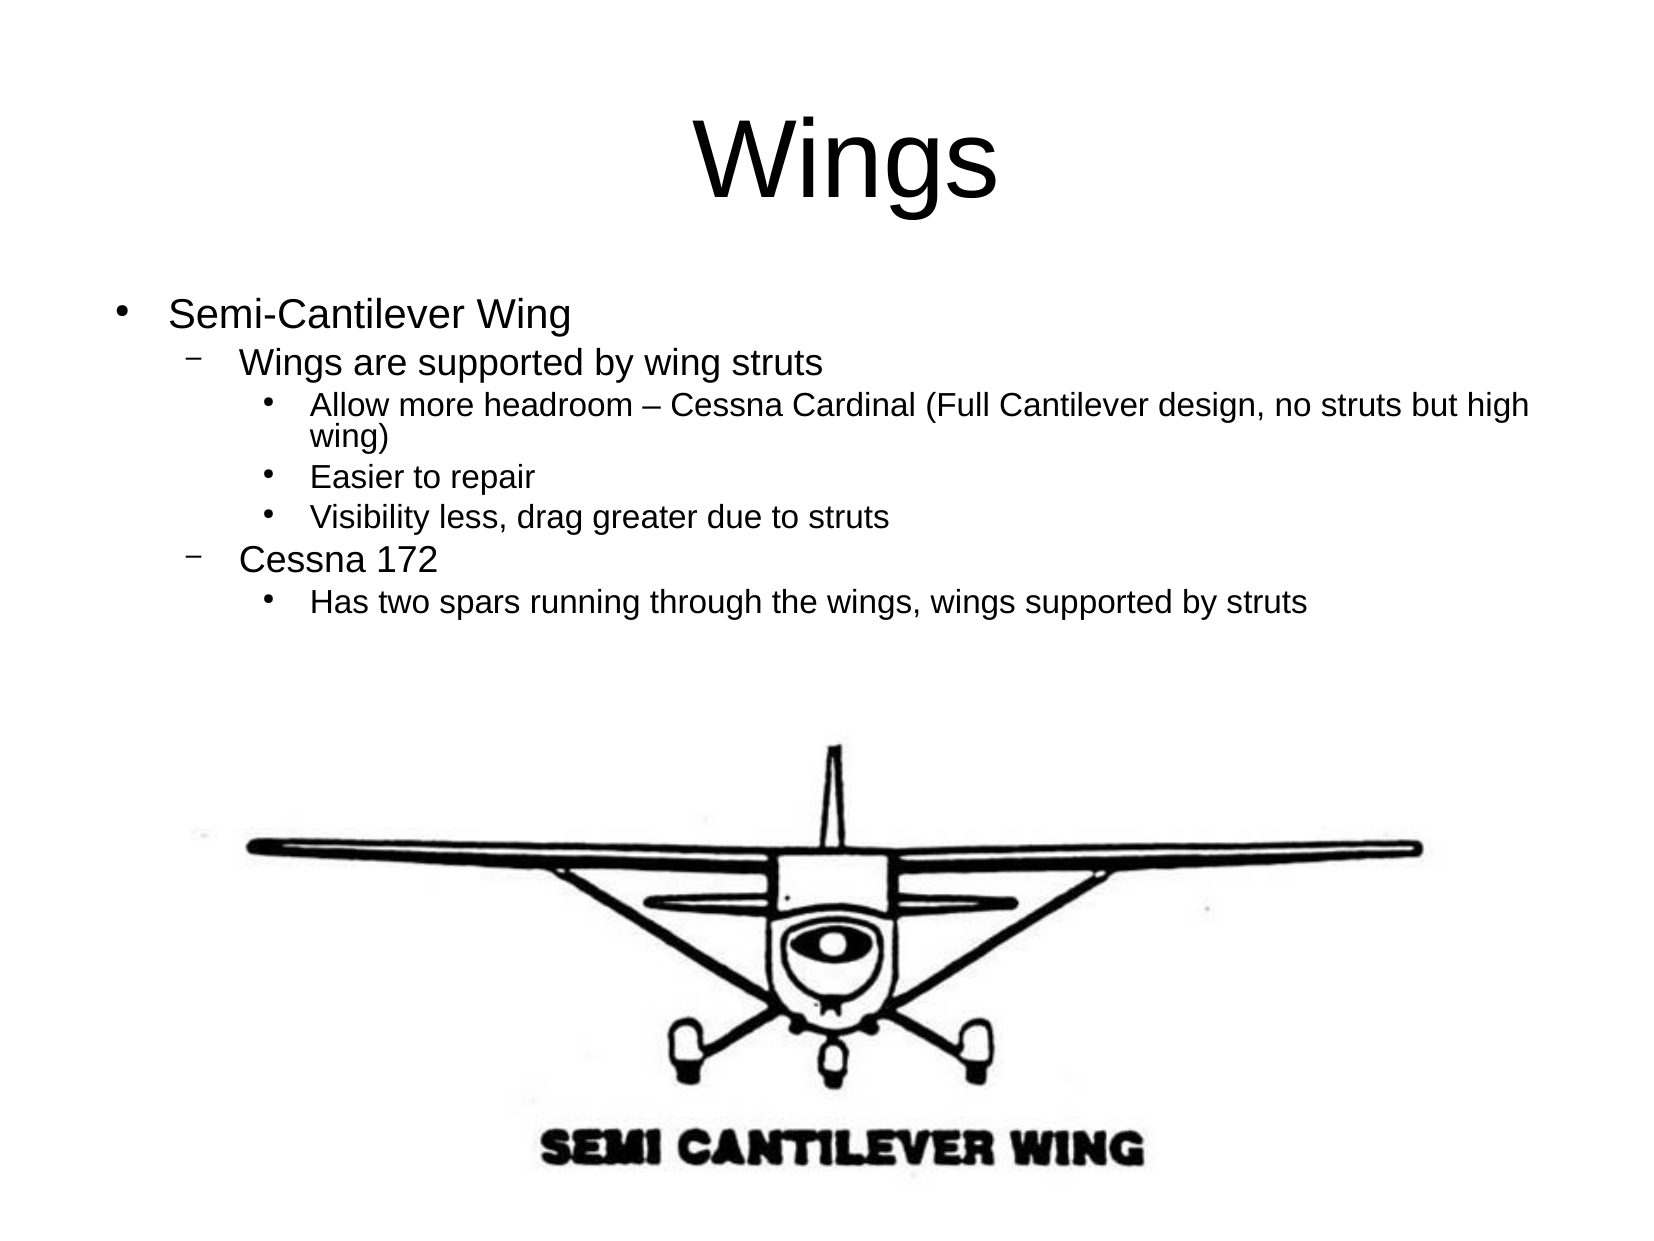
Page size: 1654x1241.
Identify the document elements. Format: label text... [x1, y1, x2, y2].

list Semi-Cantilever Wing Wings are supported by wing struts Allow more headroom – Cessna Cardinal (Full Cantilever design, no struts but high wing) Easier to repair Visibility less, drag greater due to struts Cessna 172 Has two spars running through the wings, wings supported by struts [82, 289, 1556, 699]
picture [149, 662, 1519, 1194]
title Wings [82, 49, 1571, 257]
